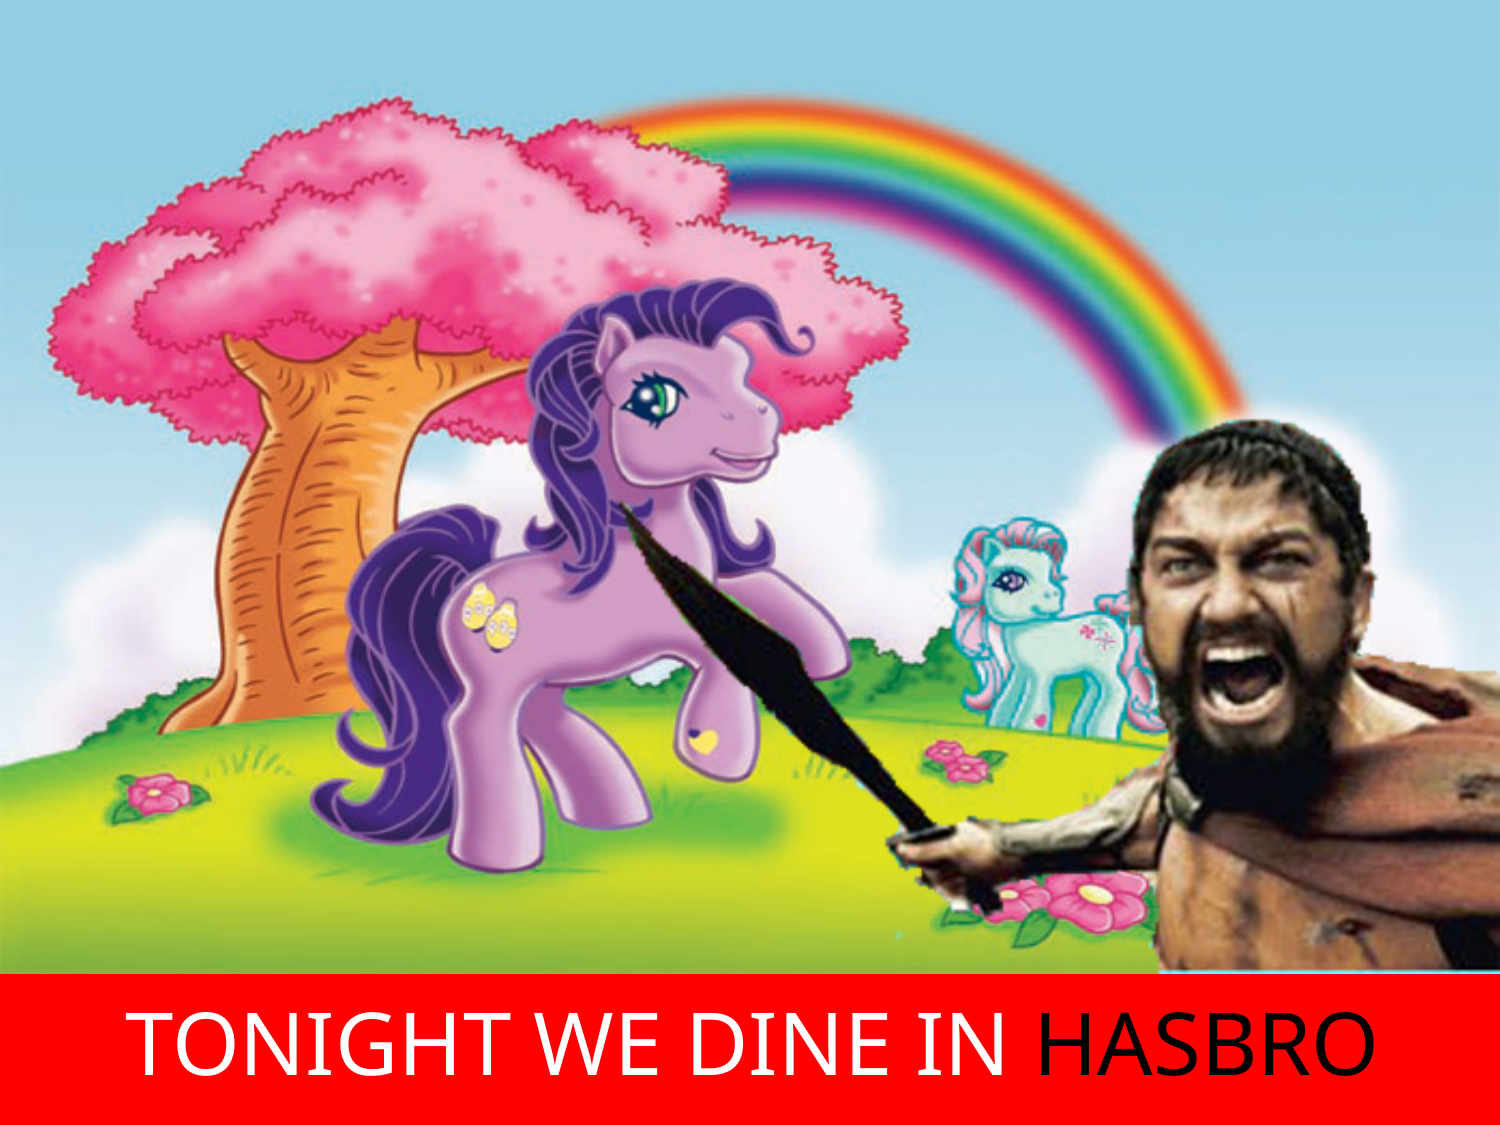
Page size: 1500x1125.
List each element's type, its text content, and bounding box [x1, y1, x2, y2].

picture [0, 0, 1500, 974]
list TONIGHT WE DINE IN HASBRO [28, 974, 1478, 1111]
